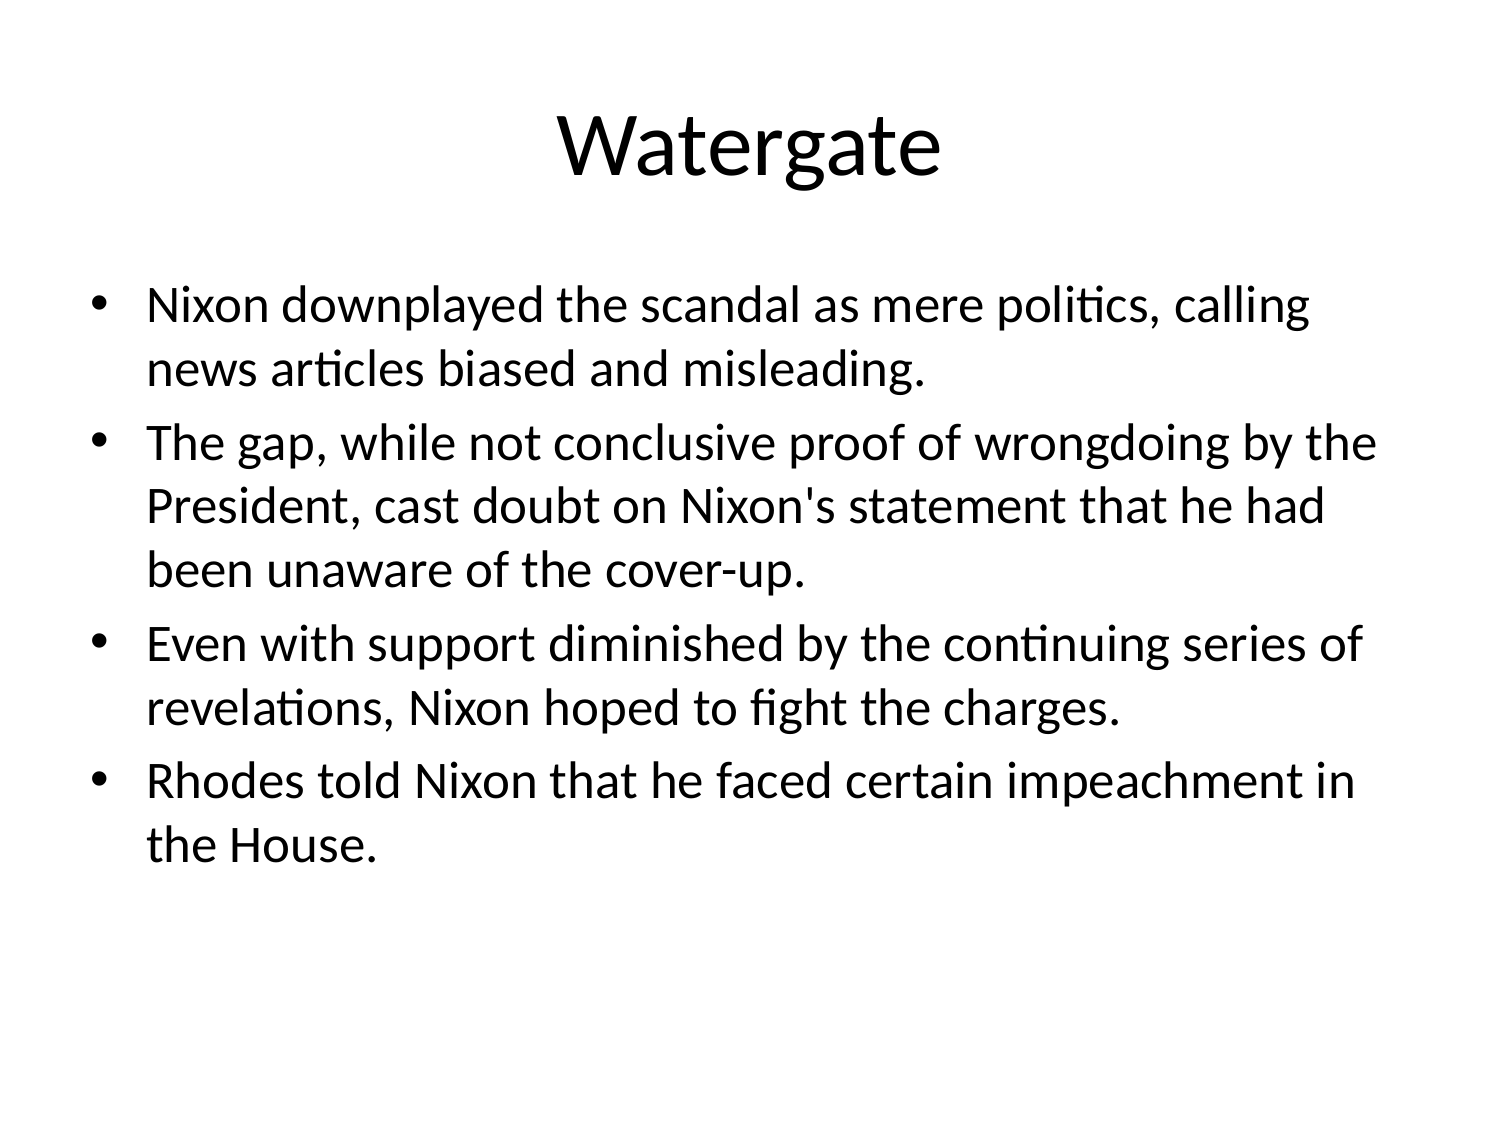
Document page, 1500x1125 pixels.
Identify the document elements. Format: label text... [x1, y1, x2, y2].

title Watergate [75, 45, 1425, 233]
list Nixon downplayed the scandal as mere politics, calling news articles biased and misleading. The gap, while not conclusive proof of wrongdoing by the President, cast doubt on Nixon's statement that he had been unaware of the cover-up. Even with support diminished by the continuing series of revelations, Nixon hoped to fight the charges. Rhodes told Nixon that he faced certain impeachment in the House. [75, 262, 1425, 1005]
